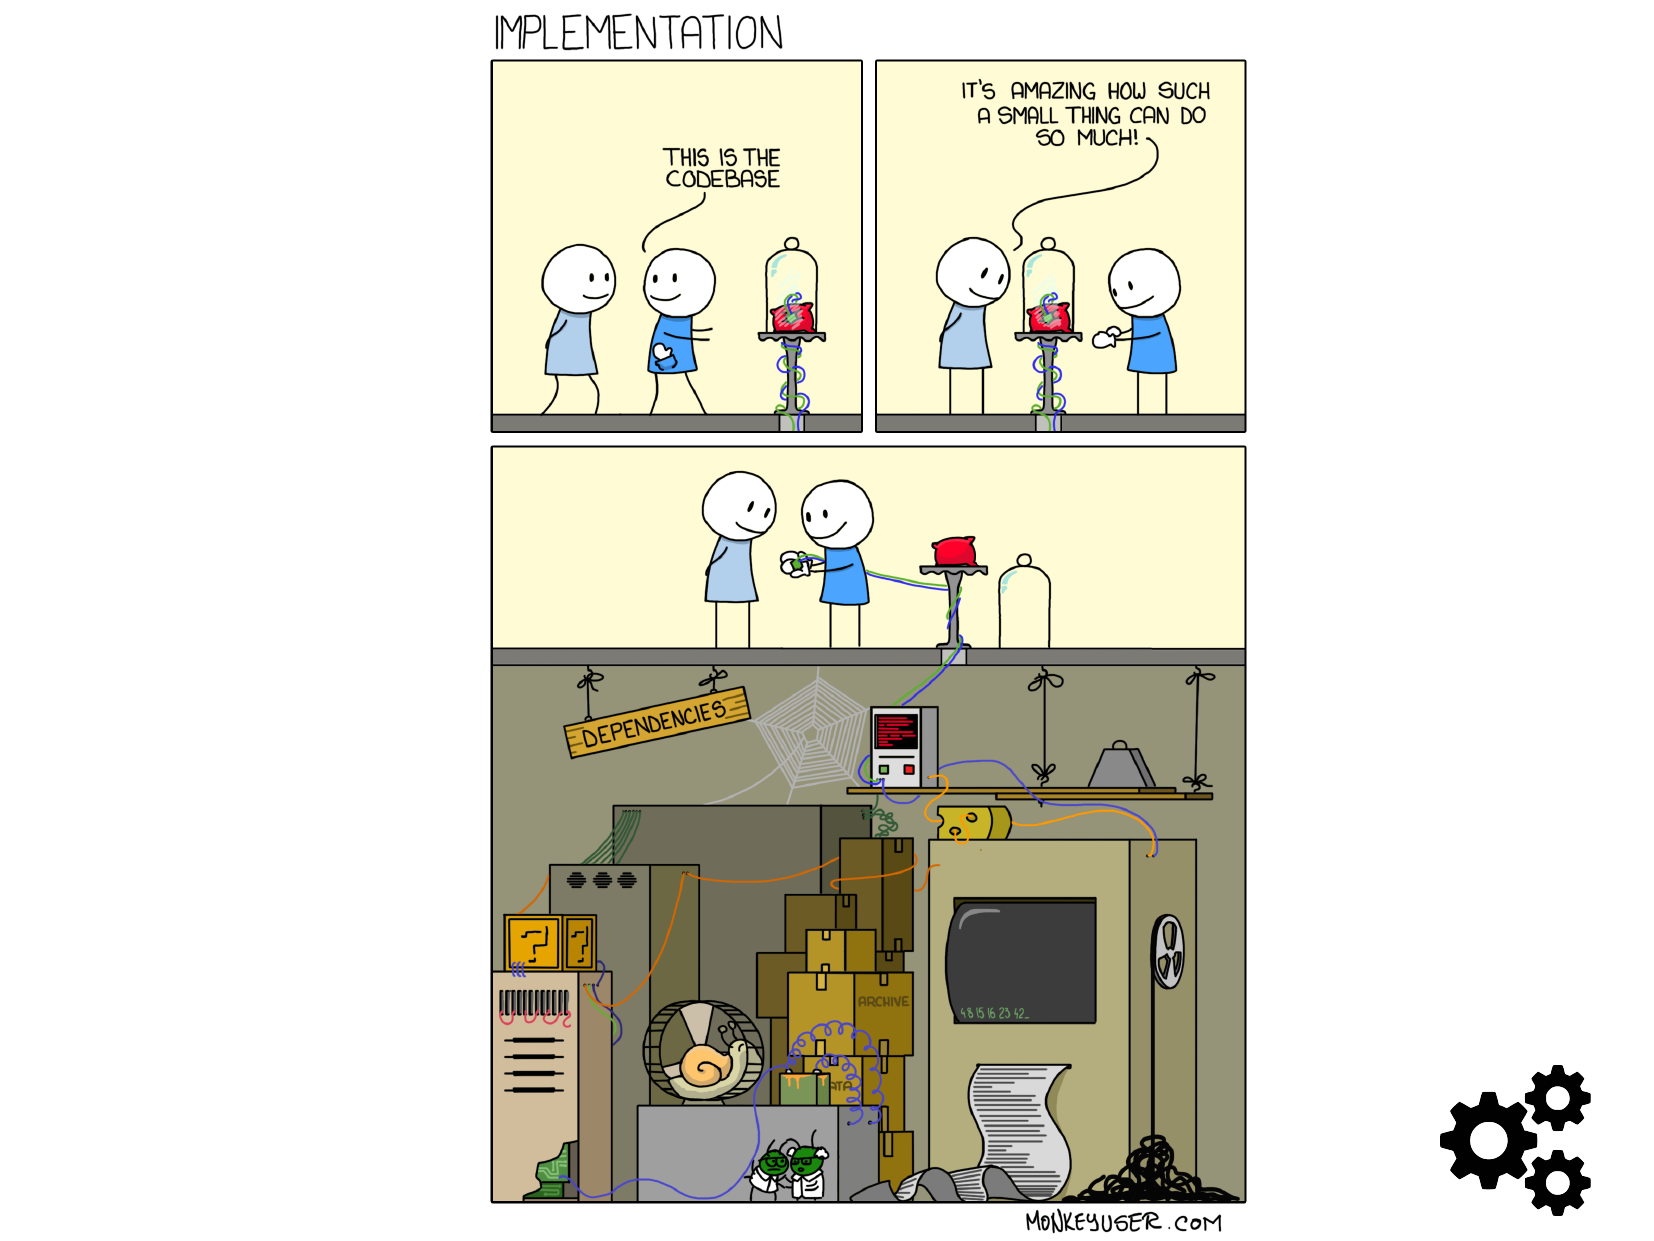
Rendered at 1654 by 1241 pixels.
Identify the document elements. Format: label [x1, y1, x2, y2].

picture [480, 0, 1261, 1240]
picture [1440, 1065, 1591, 1216]
